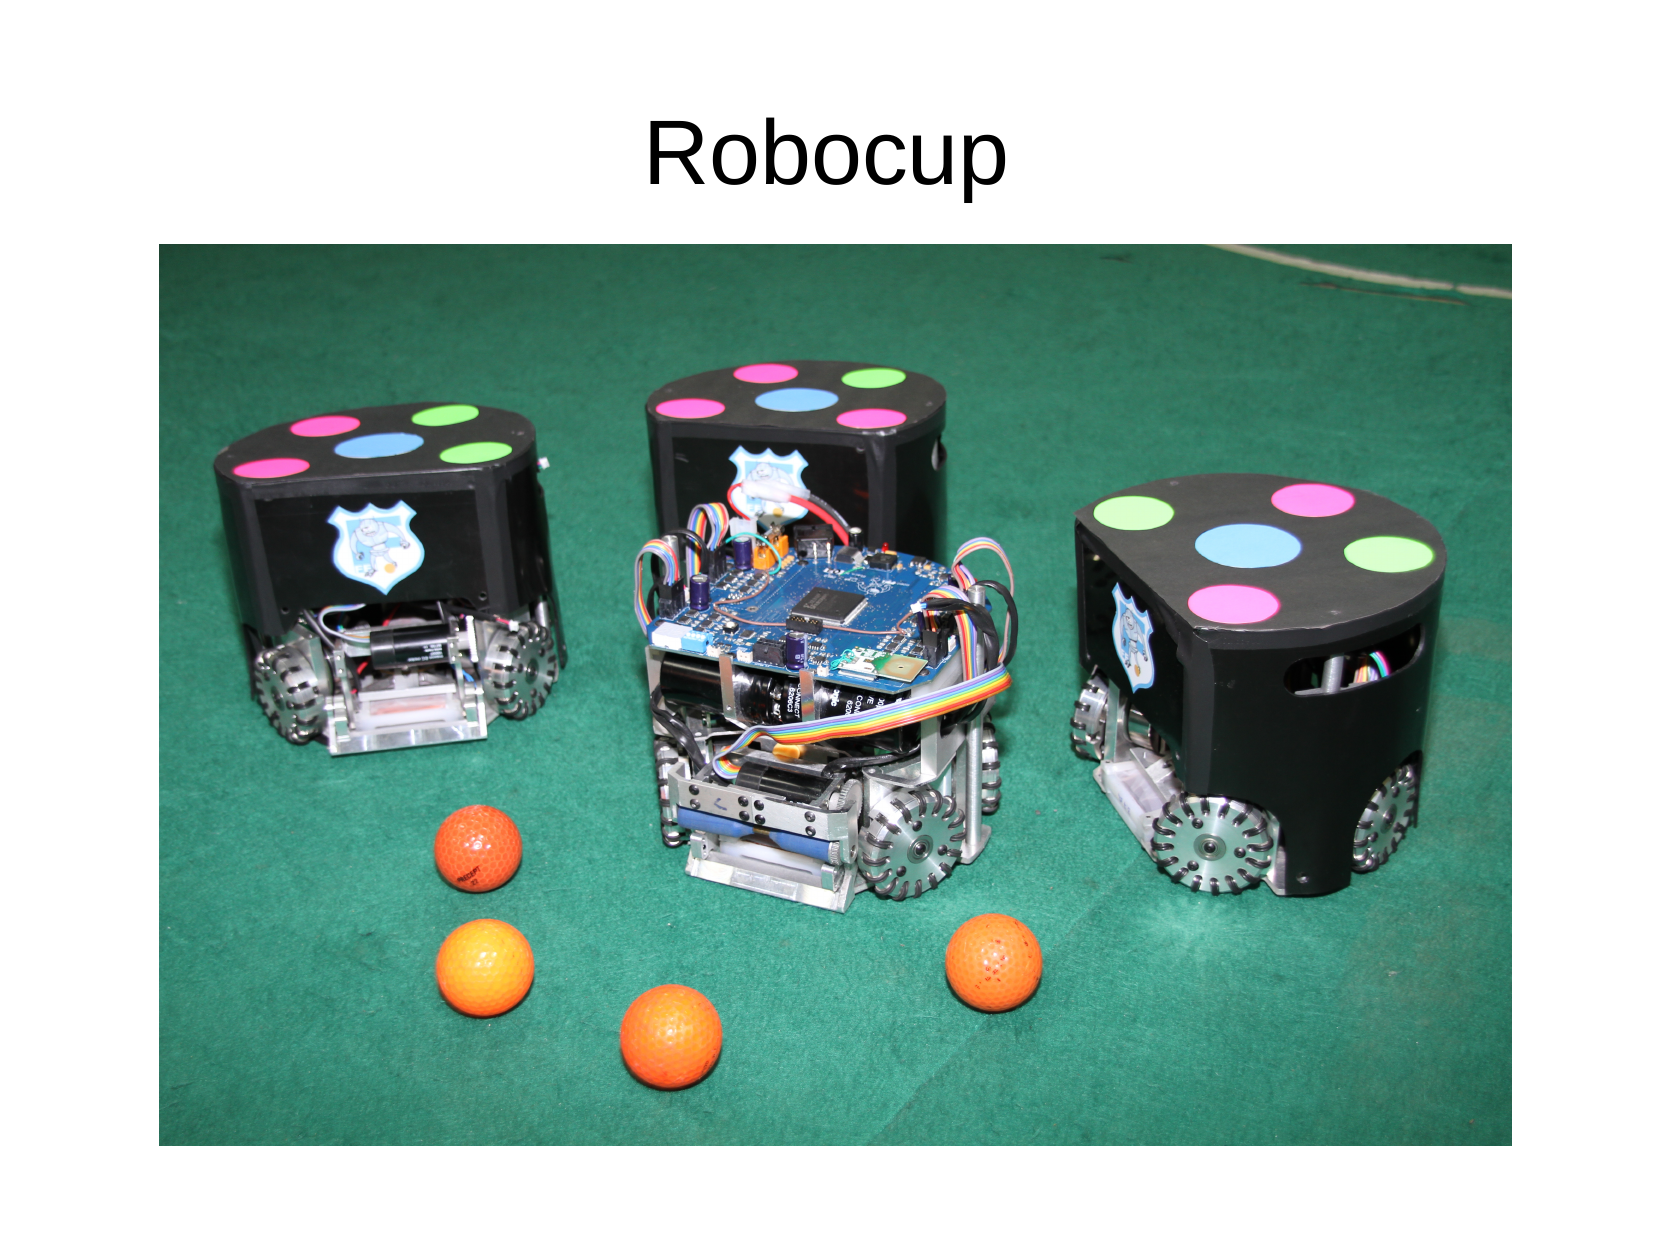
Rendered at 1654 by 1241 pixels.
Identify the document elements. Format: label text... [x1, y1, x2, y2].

title Robocup [82, 49, 1571, 257]
picture [159, 244, 1512, 1146]
